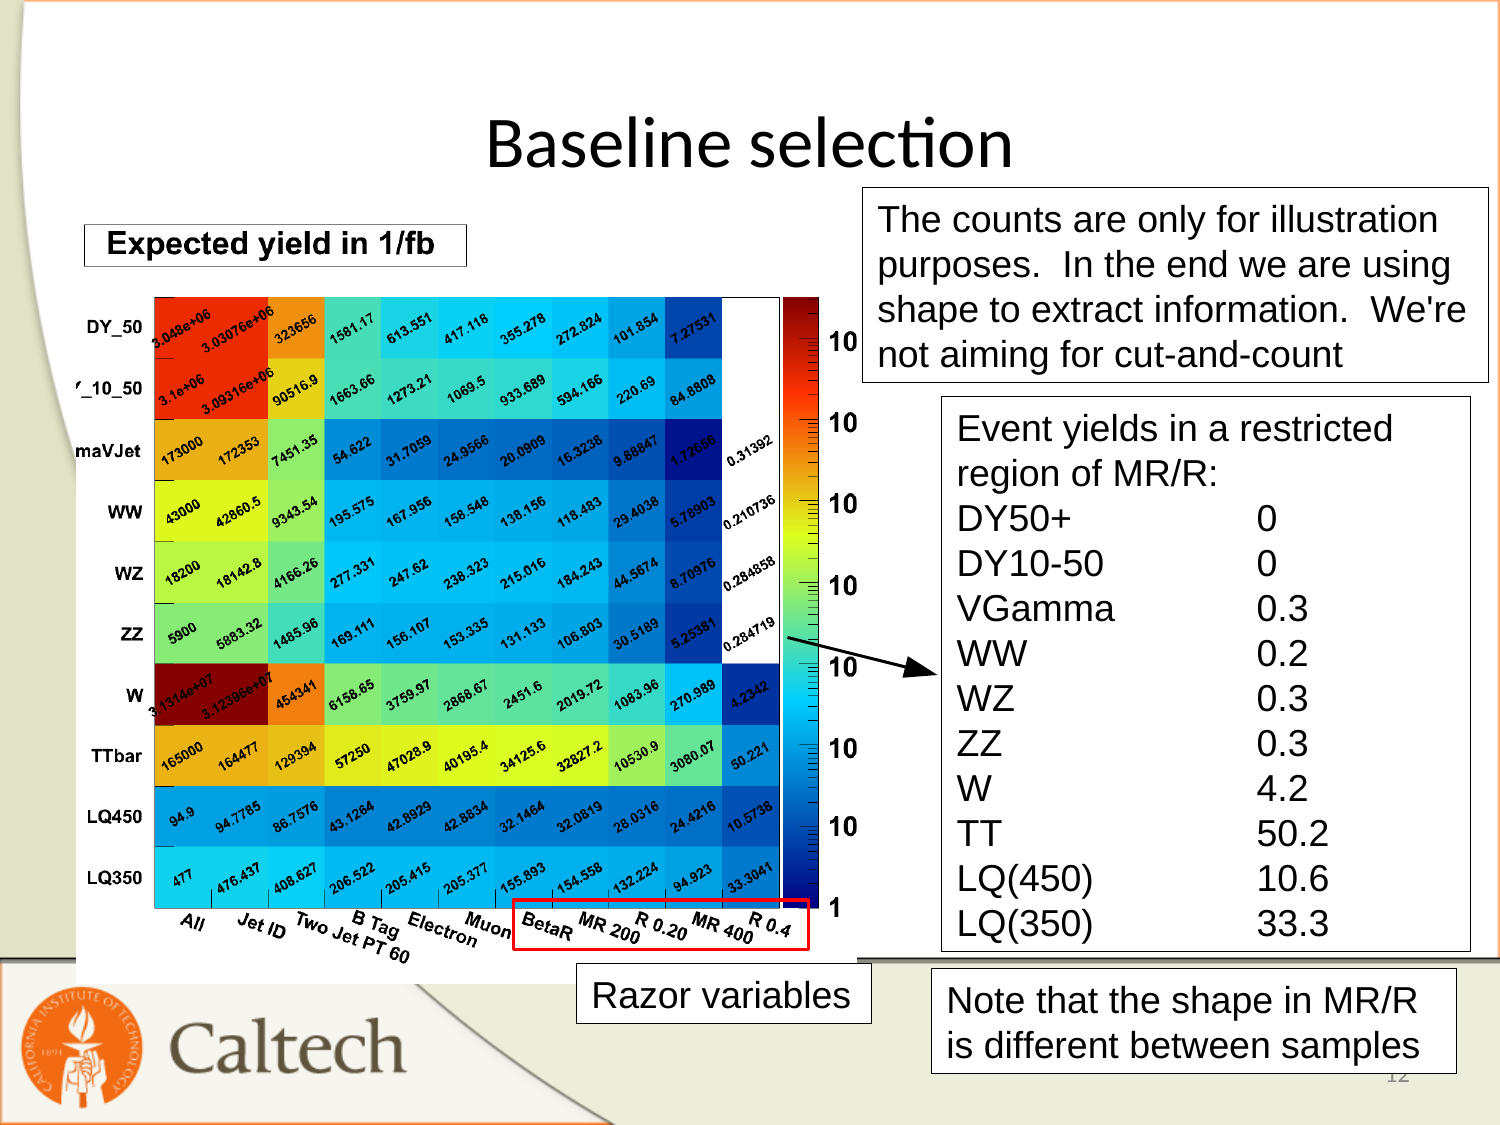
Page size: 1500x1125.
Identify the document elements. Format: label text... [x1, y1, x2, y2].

text_box The counts are only for illustration purposes. In the end we are using shape to extract information. We're not aiming for cut-and-count [862, 187, 1489, 383]
text_box Event yields in a restricted region of MR/R: DY50+ 0 DY10-50 0 VGamma 0.3 WW 0.2 WZ 0.3 ZZ 0.3 W 4.2 TT 50.2 LQ(450) 10.6 LQ(350) 33.3 [941, 396, 1471, 952]
text_box Note that the shape in MR/R is different between samples [931, 968, 1457, 1074]
text_box Razor variables [576, 963, 872, 1024]
title Baseline selection [75, 13, 1426, 265]
picture [0, 0, 1500, 1125]
